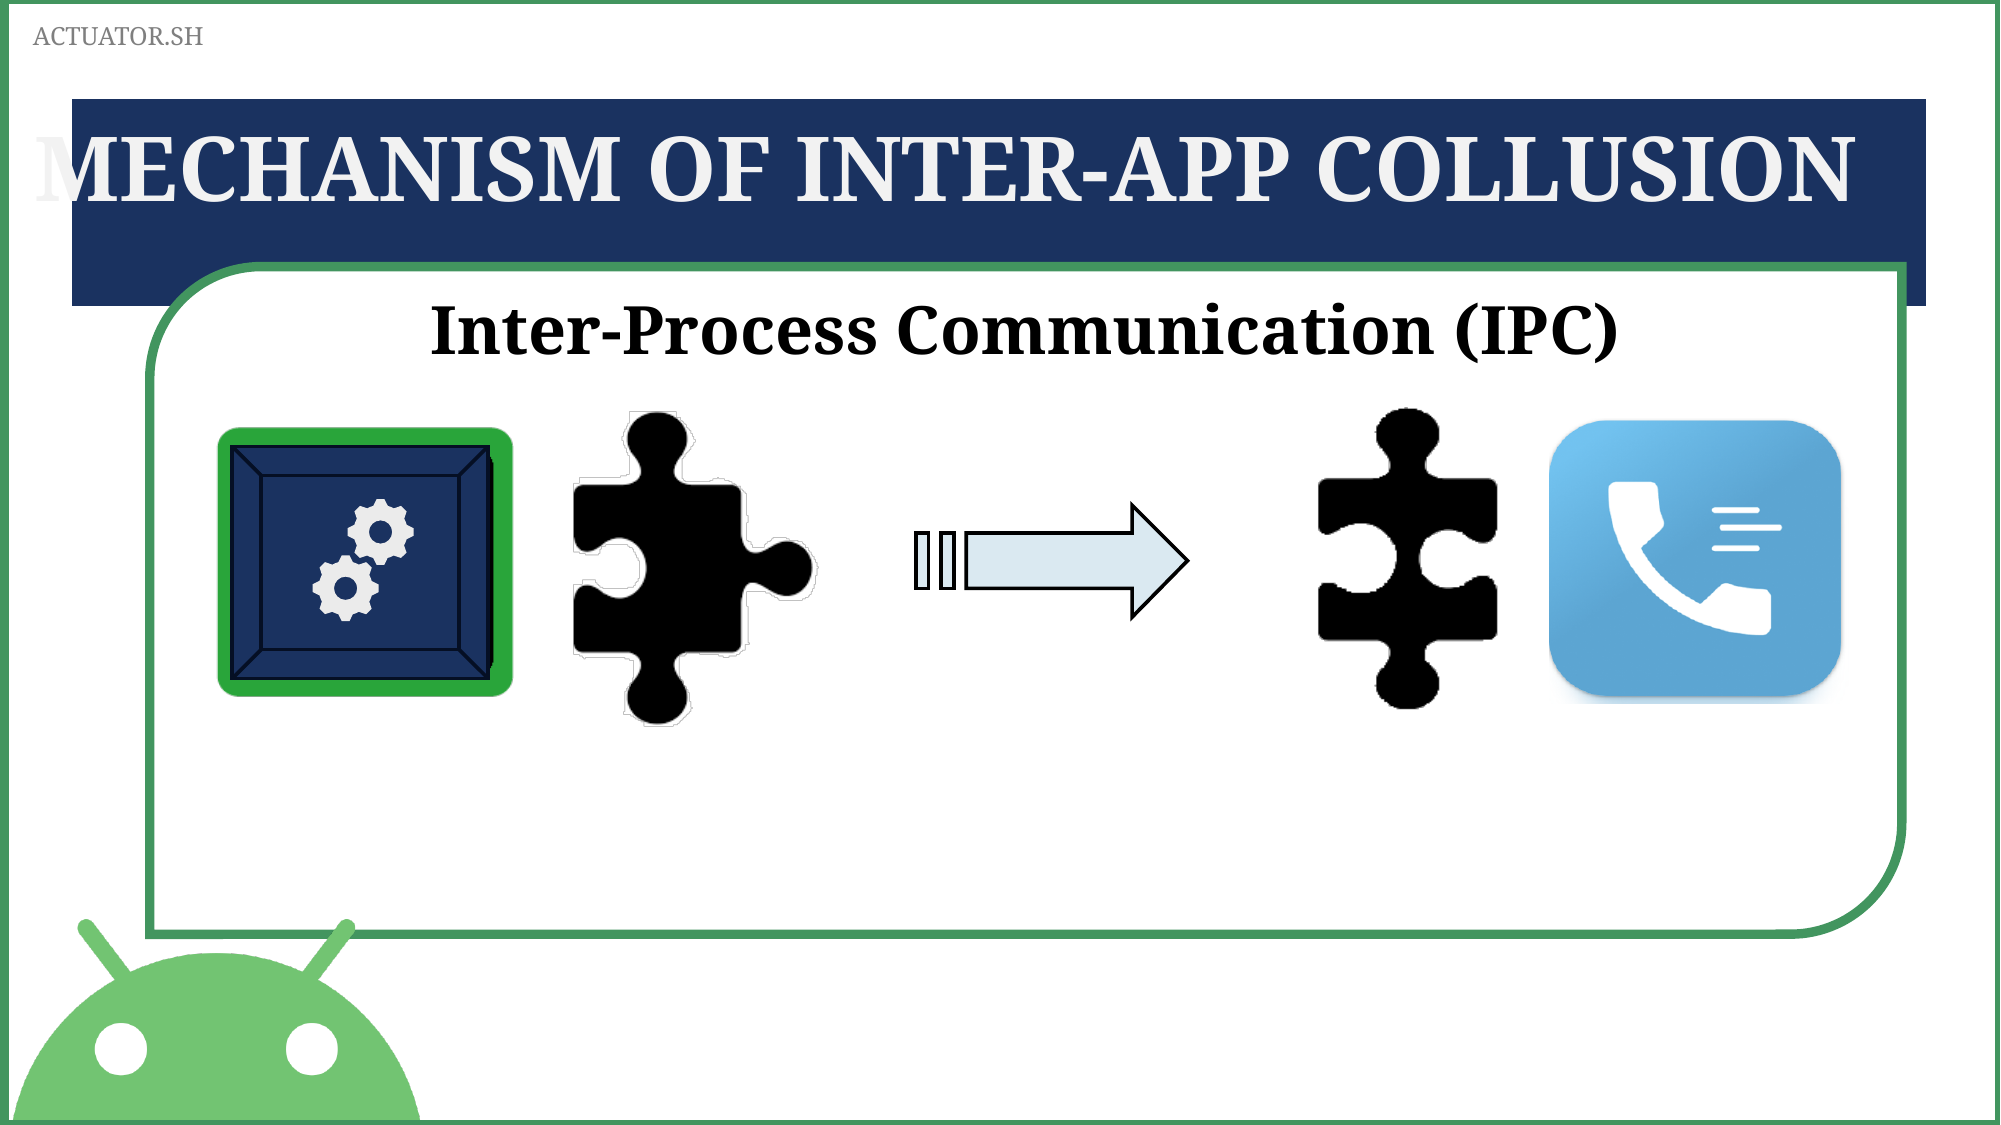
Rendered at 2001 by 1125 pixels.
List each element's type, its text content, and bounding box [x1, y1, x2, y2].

text_box [1580, 266, 1902, 935]
picture [9, 69, 1853, 1120]
text_box [916, 532, 929, 589]
text_box [941, 532, 954, 589]
title Mechanism of Inter-App Collusion [19, 65, 1995, 228]
text_box Actuator.sh [17, 12, 295, 62]
text_box [966, 505, 1188, 618]
text_box Inter-Process Communication (IPC) [1580, 280, 1702, 377]
